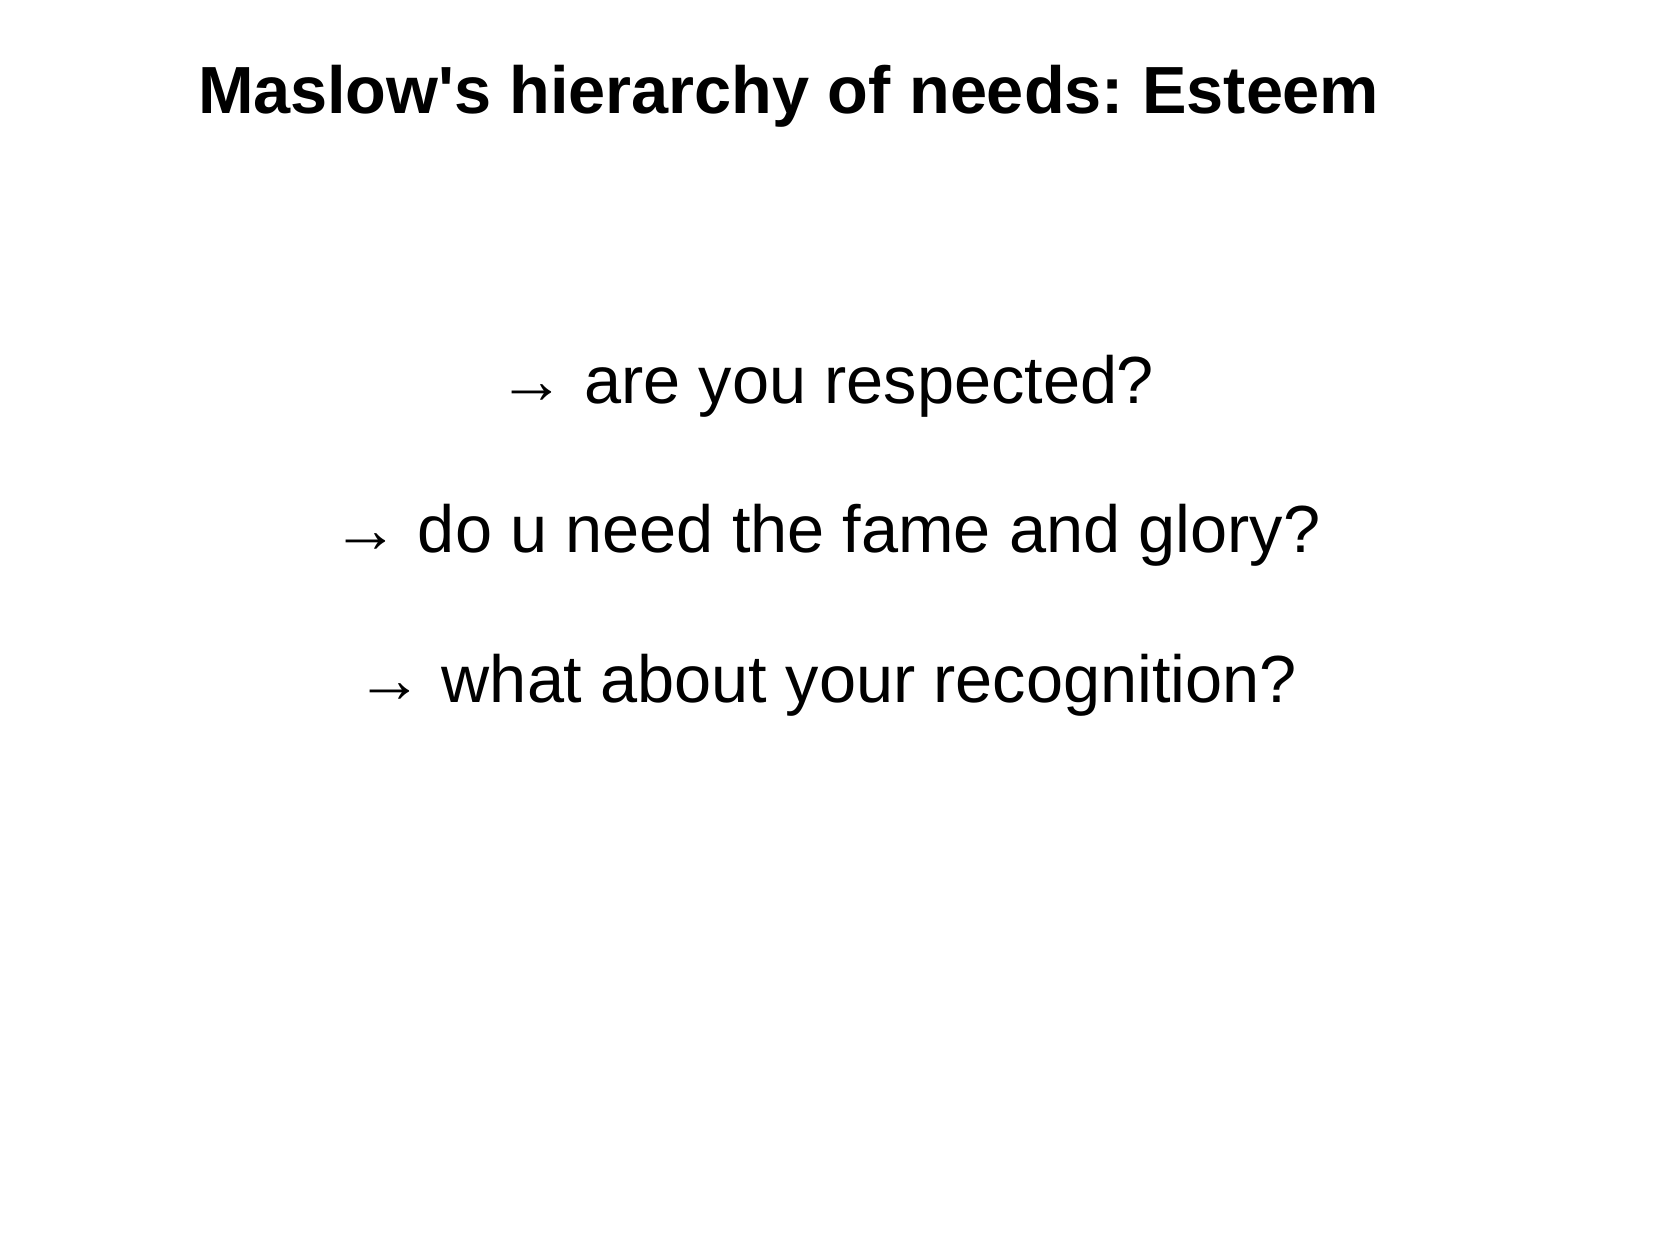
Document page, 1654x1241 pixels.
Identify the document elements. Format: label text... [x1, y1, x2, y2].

subtitle Maslow's hierarchy of needs: Esteem [0, 15, 1654, 241]
text_box → are you respected? → do u need the fame and glory? → what about your recognition? [82, 49, 1571, 1010]
